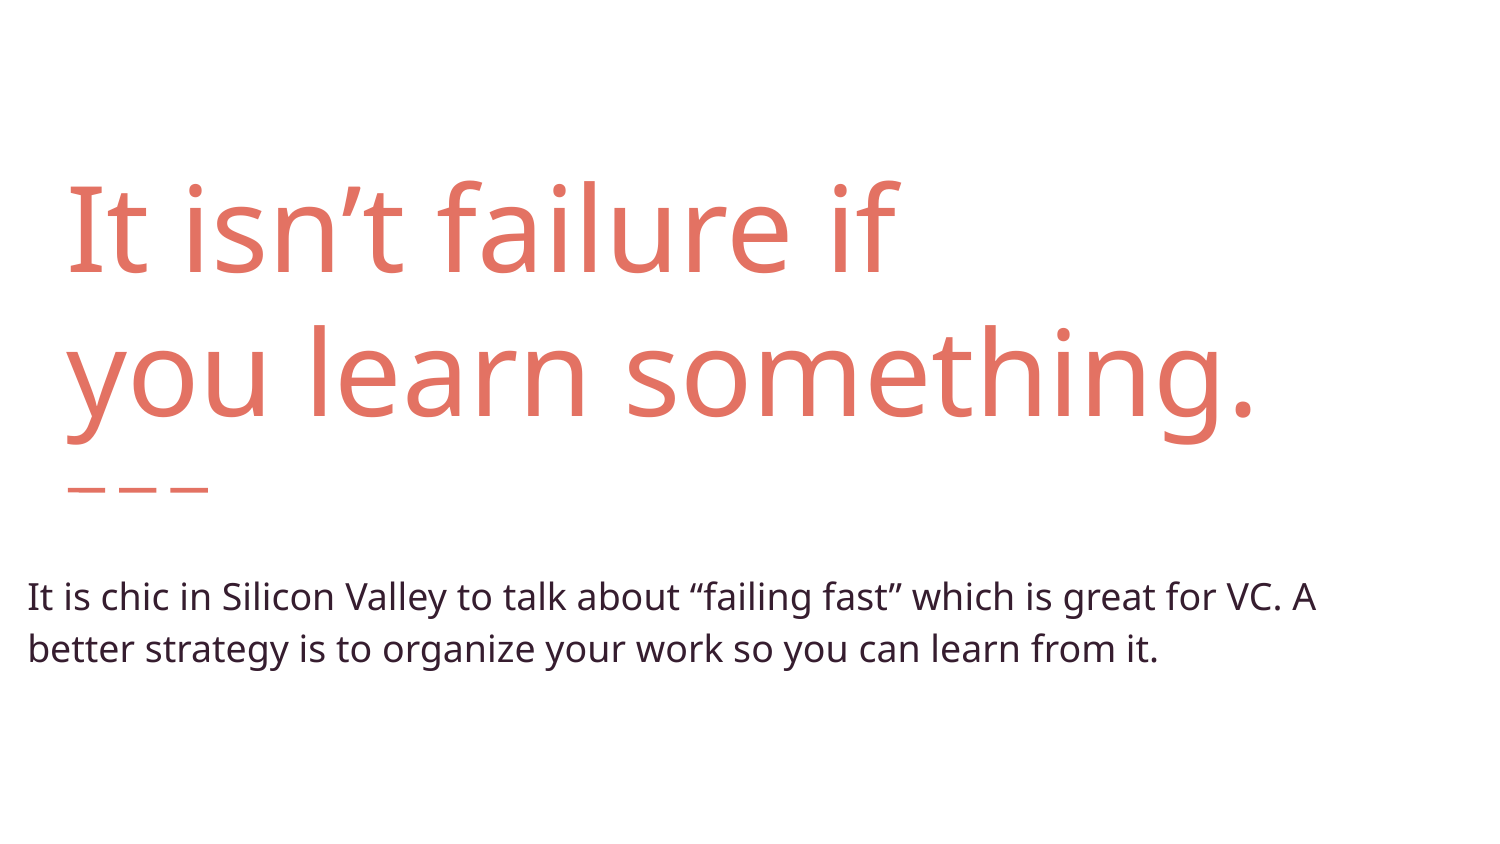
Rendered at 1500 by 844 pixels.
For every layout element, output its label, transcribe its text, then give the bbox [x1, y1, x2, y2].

title It isn’t failure if you learn something. [51, 132, 1449, 456]
list It is chic in Silicon Valley to talk about “failing fast” which is great for VC. A better strategy is to organize your work so you can learn from it. [12, 551, 1411, 766]
